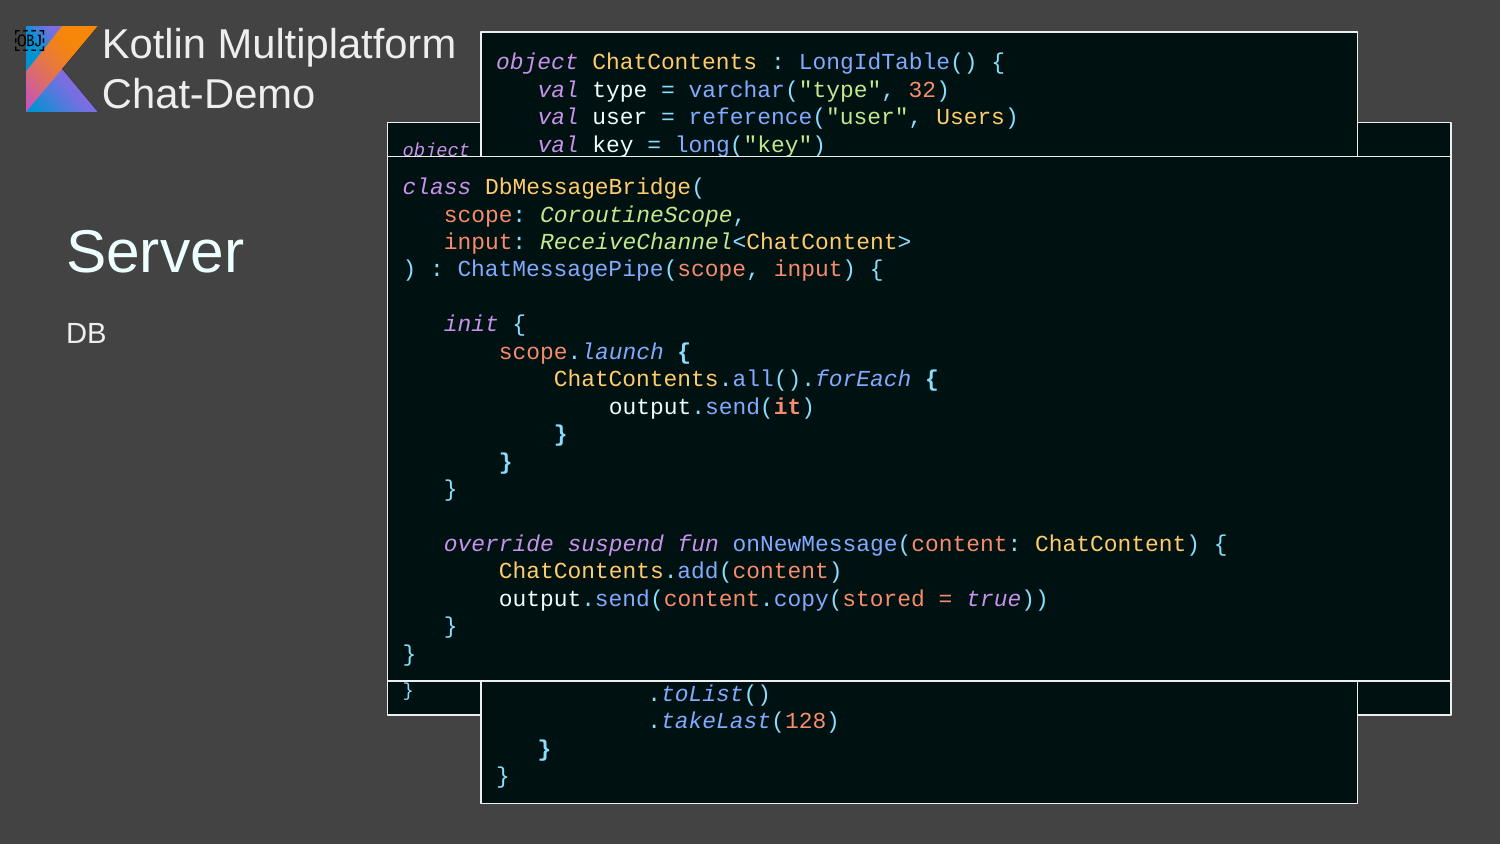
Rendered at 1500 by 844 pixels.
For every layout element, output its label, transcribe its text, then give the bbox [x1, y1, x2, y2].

picture [26, 26, 98, 112]
text_box DB [51, 299, 316, 365]
text_box object ChatContents : LongIdTable() { val type = varchar("type", 32) val user = reference("user", Users) val key = long("key") val timestampFormatted = varchar("timestamp", 128) val content = varchar("content", 1024) fun add(cc: ChatContent) { transaction(db) { insert { it[type] = cc.type.name it[user] = cc.user.id it[key] = cc.key it[timestampFormatted] = cc.timestampFormatted it[content] = cc.content } } } fun all(): List<ChatContent> = transaction(db) { ChatContentEntry.all() .orderBy(key to SortOrder.ASC) .map { it.chatContent } .toList() .takeLast(128) } } [481, 682, 1358, 804]
text_box object ChatContents : LongIdTable() { val type = varchar("type", 32) val user = reference("user", Users) val key = long("key") val timestampFormatted = varchar("timestamp", 128) val content = varchar("content", 1024) fun add(cc: ChatContent) { transaction(db) { insert { it[type] = cc.type.name it[user] = cc.user.id it[key] = cc.key it[timestampFormatted] = cc.timestampFormatted it[content] = cc.content } } } fun all(): List<ChatContent> = transaction(db) { ChatContentEntry.all() .orderBy(key to SortOrder.ASC) .map { it.chatContent } .toList() .takeLast(128) } } [481, 31, 1358, 156]
title Server [51, 191, 374, 300]
text_box class DbMessageBridge( scope: CoroutineScope, input: ReceiveChannel<ChatContent> ) : ChatMessagePipe(scope, input) { init { scope.launch { ChatContents.all().forEach { output.send(it) } } } override suspend fun onNewMessage(content: ChatContent) { ChatContents.add(content) output.send(content.copy(stored = true)) } } [387, 156, 1451, 682]
